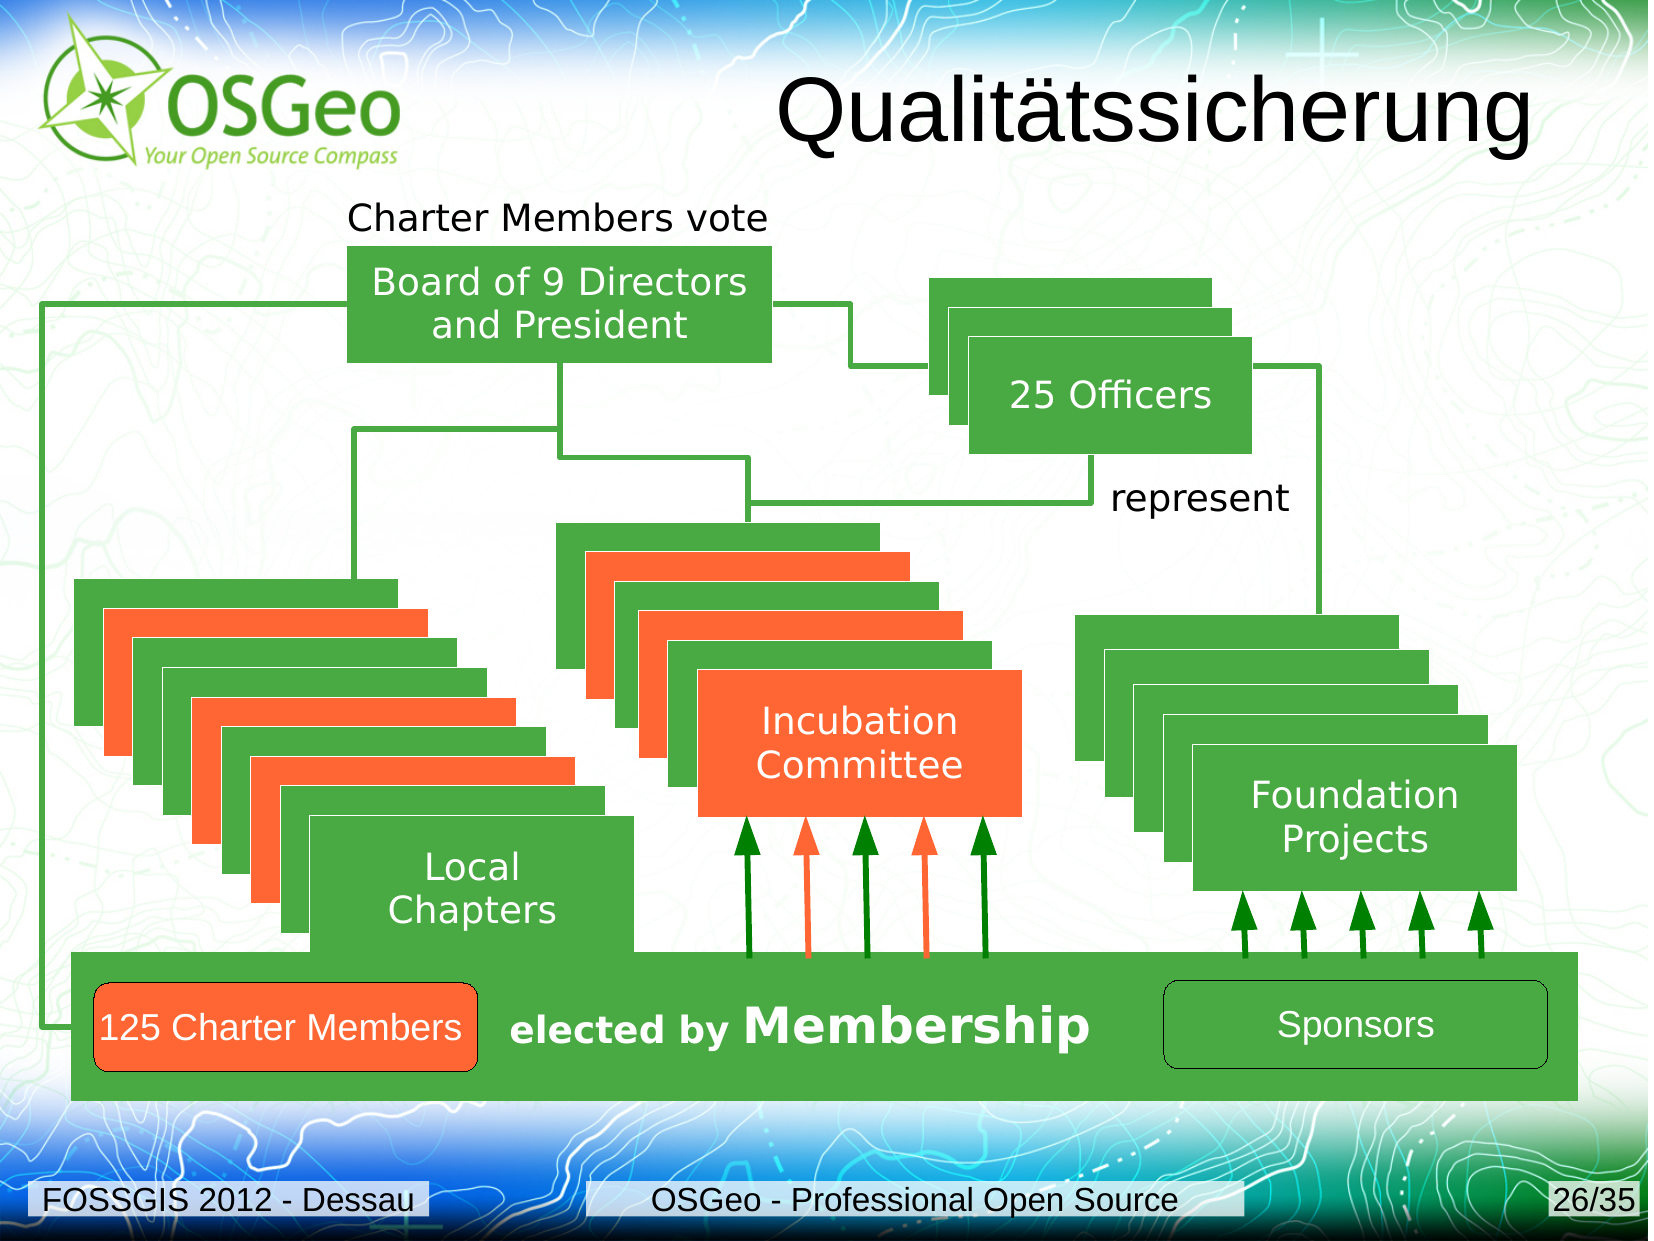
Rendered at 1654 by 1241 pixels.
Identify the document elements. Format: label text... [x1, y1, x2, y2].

title Qualitätssicherung [58, 35, 1536, 184]
text_box represent [1066, 469, 1334, 528]
picture [0, 0, 1648, 1241]
text_box Charter Members vote [322, 189, 794, 248]
text_box Local Chapters [1163, 714, 1489, 863]
text_box Foundation Projects [1192, 744, 1518, 892]
text_box Board of 9 Directors and President [346, 248, 773, 364]
text_box Committees [667, 640, 993, 788]
text_box Committees [614, 581, 940, 729]
text_box Officers [948, 307, 1233, 426]
text_box 125 Charter Members [93, 982, 478, 1072]
text_box Committees [585, 551, 911, 700]
text_box Local Chapters [1133, 684, 1459, 833]
text_box [1074, 614, 1430, 798]
text_box Committees [638, 610, 964, 759]
text_box [73, 578, 547, 875]
text_box Committees [555, 522, 881, 670]
text_box elected by Membership [71, 952, 1578, 1101]
text_box Local Chapters [250, 756, 576, 904]
text_box Officers [928, 277, 1213, 396]
text_box 25 Officers [968, 336, 1253, 455]
text_box Incubation Committee [697, 669, 1023, 818]
text_box Local Chapters [309, 815, 635, 952]
text_box Sponsors [1163, 980, 1548, 1069]
text_box Local Chapters [280, 785, 606, 934]
